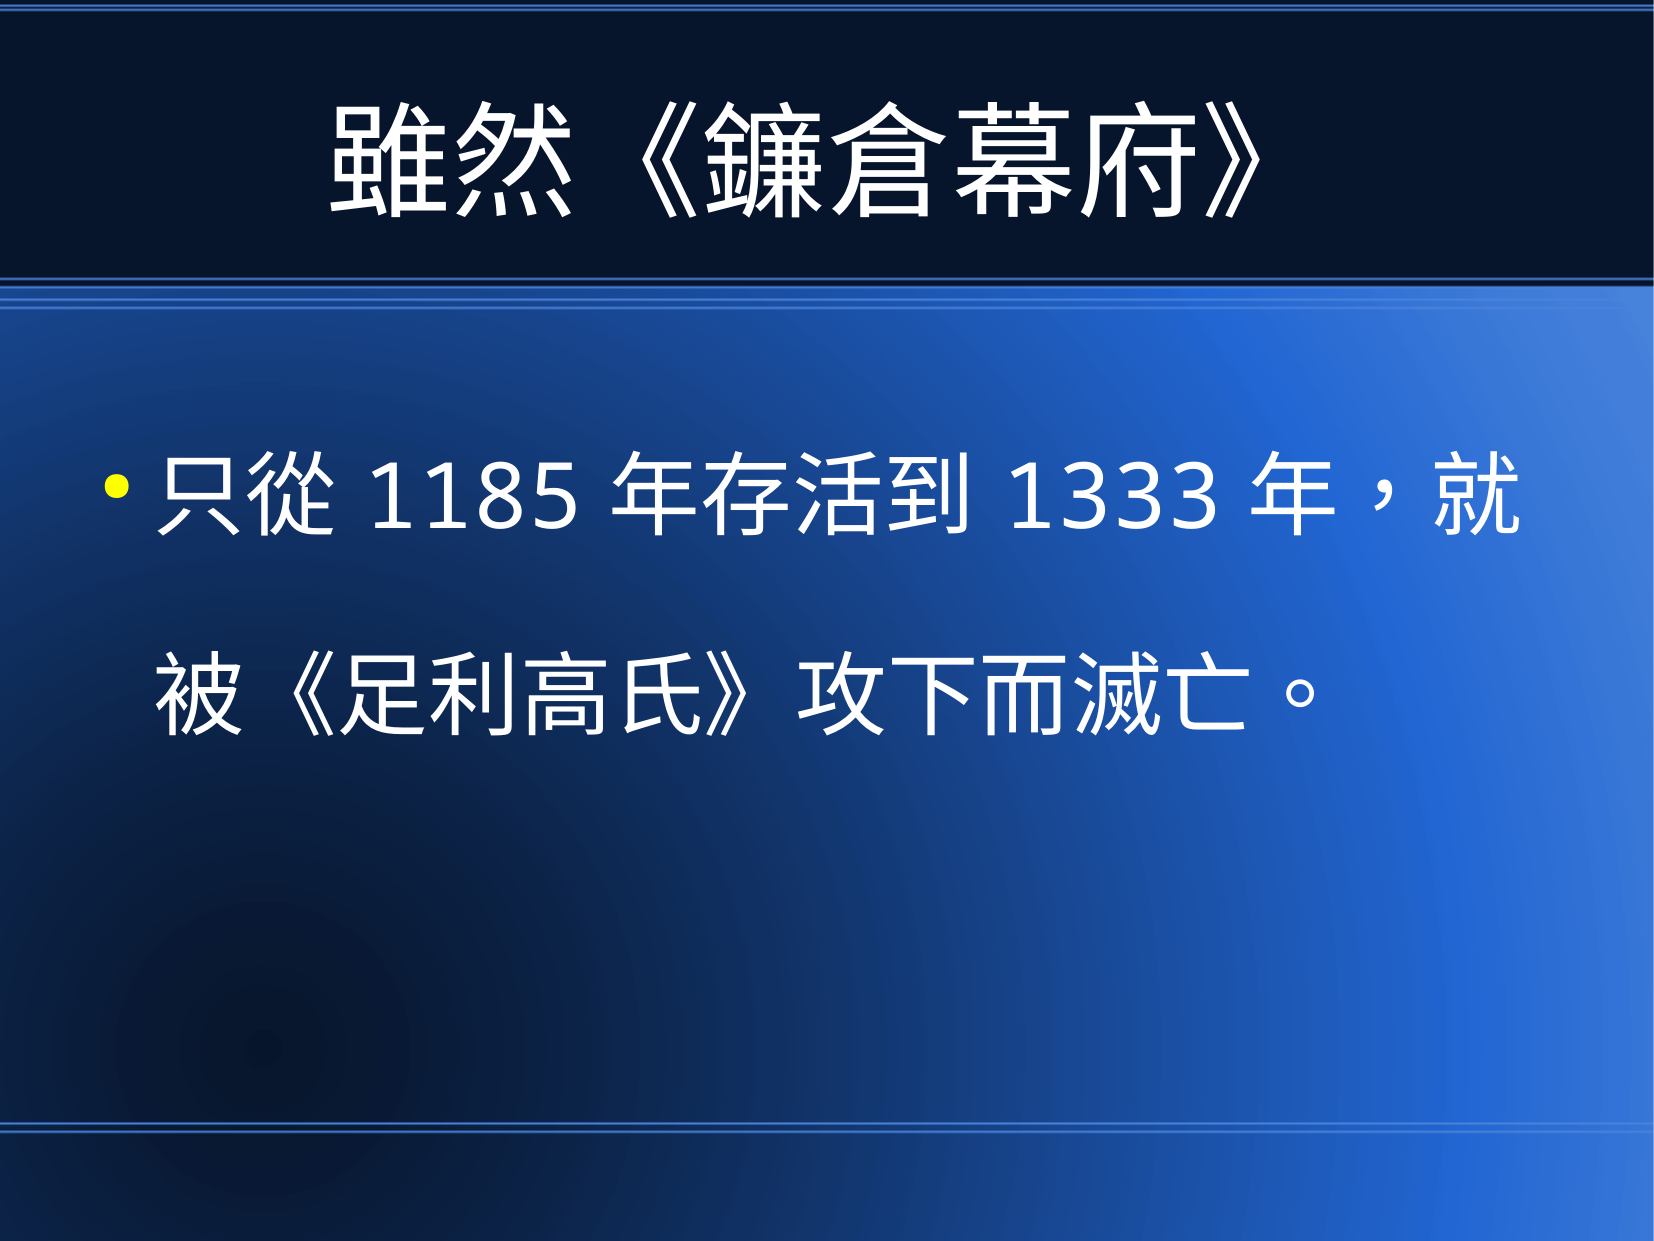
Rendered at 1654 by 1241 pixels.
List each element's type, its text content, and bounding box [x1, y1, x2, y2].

title 雖然《鐮倉幕府》 [82, 49, 1571, 257]
picture [0, 0, 1654, 1241]
list 只從1185年存活到1333年，就被《足利高氏》攻下而滅亡。 [82, 355, 1571, 1241]
